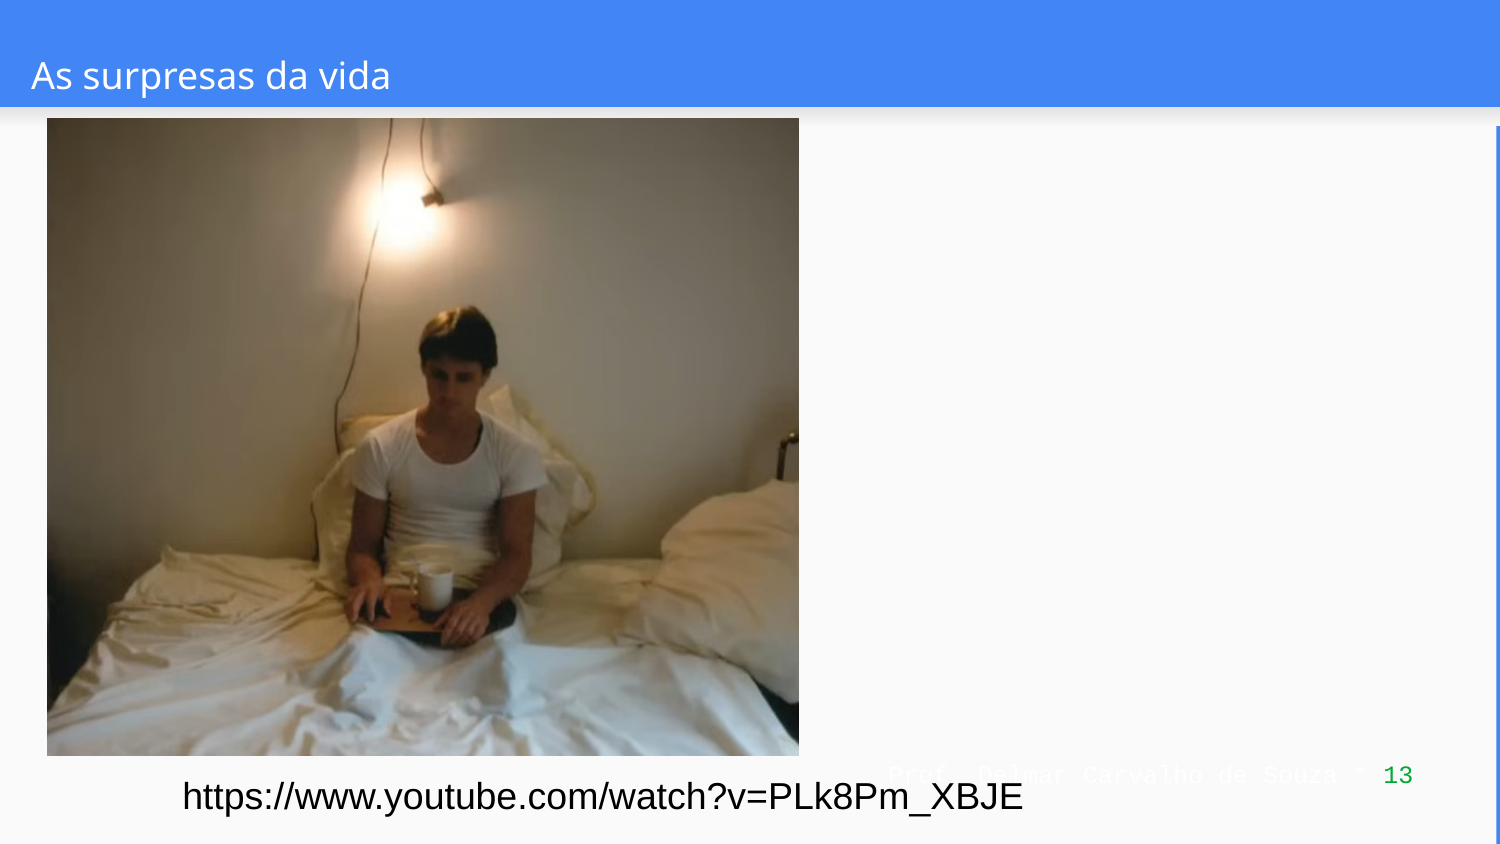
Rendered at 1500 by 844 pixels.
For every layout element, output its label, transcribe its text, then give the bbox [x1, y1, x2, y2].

text_box https://www.youtube.com/watch?v=PLk8Pm_XBJE [167, 767, 1040, 825]
picture [47, 118, 799, 756]
title As surpresas da vida [16, 2, 1464, 102]
text_box Paraplégico usando Ortese de reciprocação RECIPROCATION GAIT ORTHOSES (RGO) [40, 152, 615, 780]
